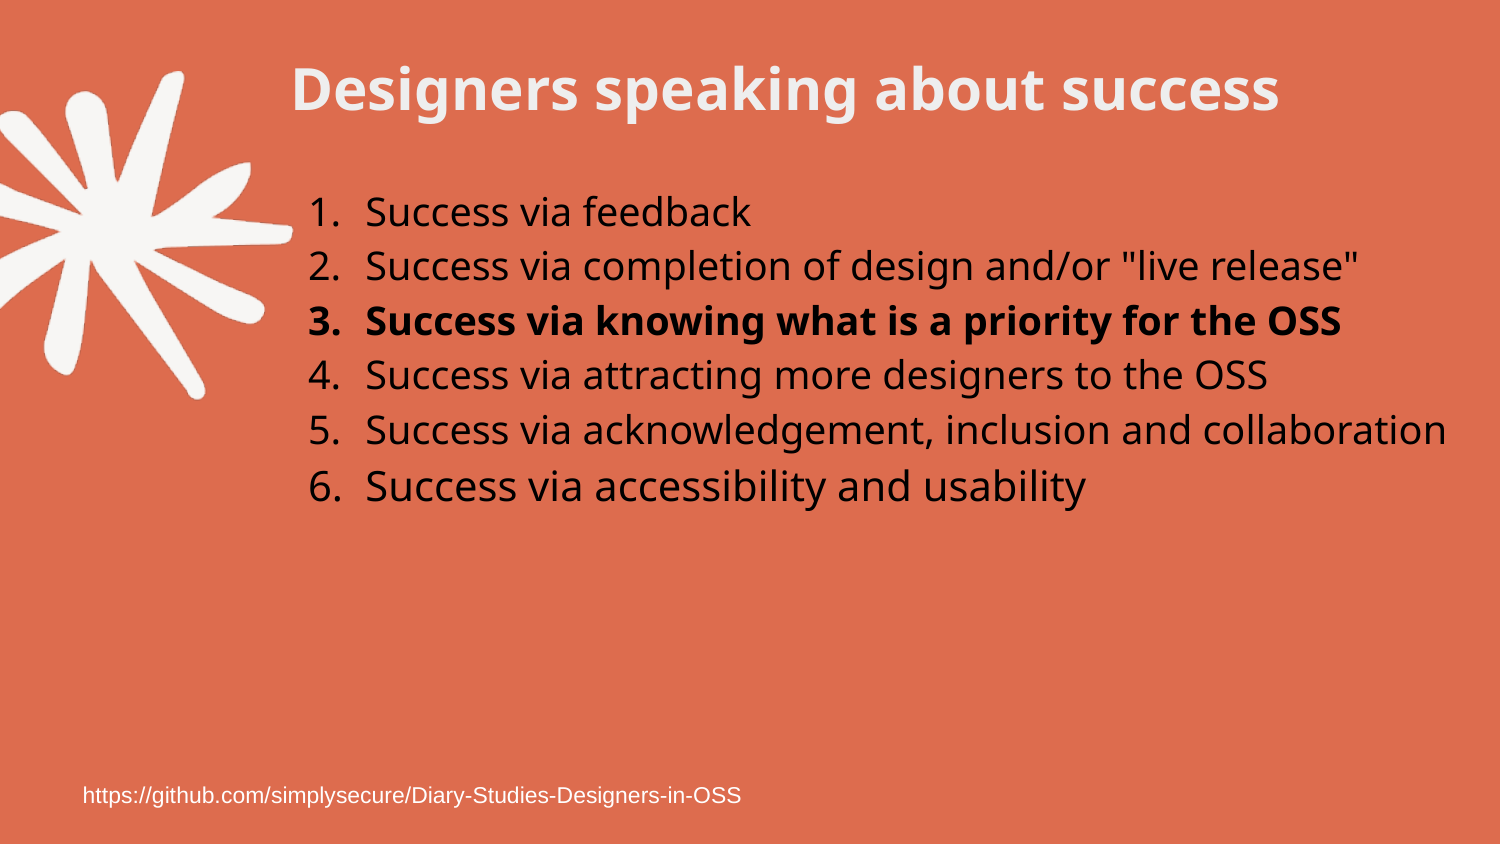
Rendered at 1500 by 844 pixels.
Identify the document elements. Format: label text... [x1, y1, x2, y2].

text_box Success via feedback Success via completion of design and/or "live release" Success via knowing what is a priority for the OSS Success via attracting more designers to the OSS Success via acknowledgement, inclusion and collaboration Success via accessibility and usability [275, 164, 1475, 525]
text_box https://github.com/simplysecure/Diary-Studies-Designers-in-OSS [67, 765, 786, 824]
text_box Designers speaking about success [275, 36, 1426, 137]
picture [0, 76, 337, 423]
